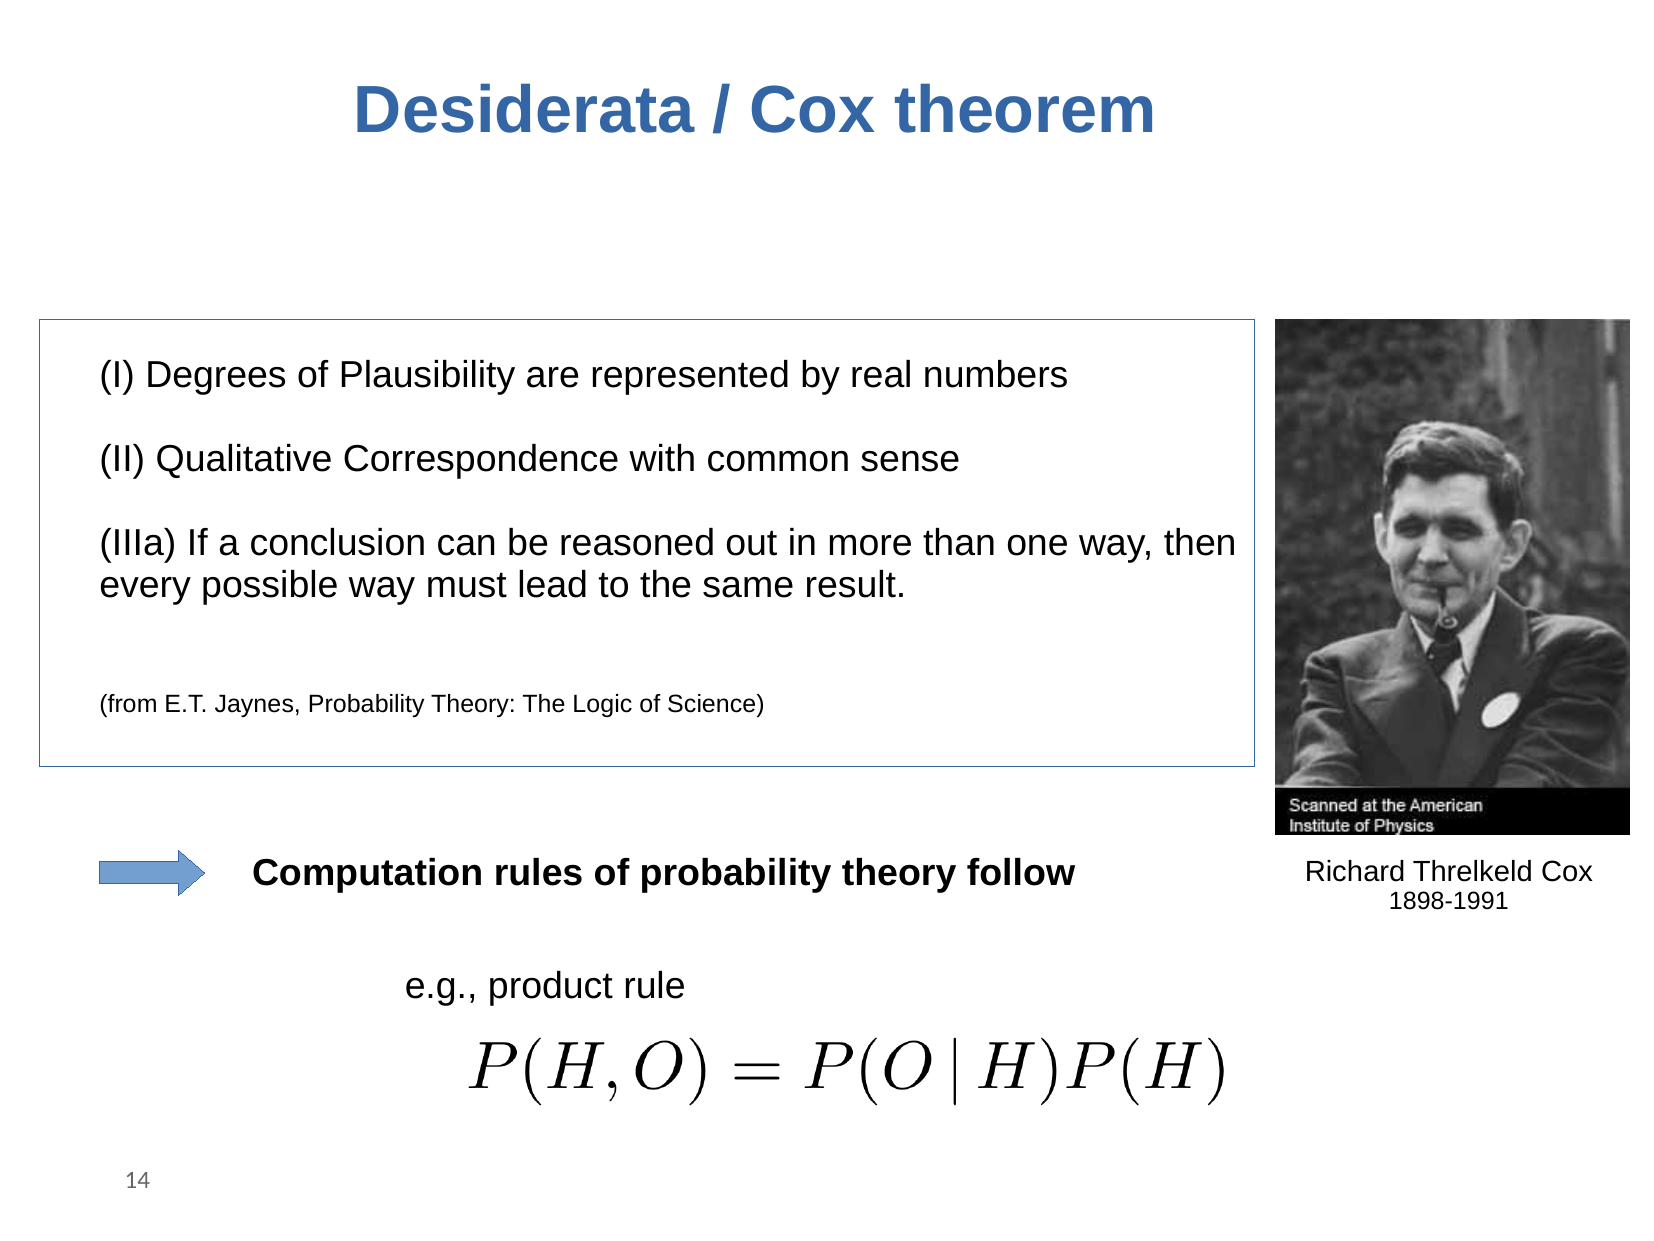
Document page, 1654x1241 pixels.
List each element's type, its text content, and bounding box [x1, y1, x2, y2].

text_box Computation rules of probability theory follow [237, 844, 1092, 902]
text_box (I) Degrees of Plausibility are represented by real numbers (II) Qualitative Correspondence with common sense (IIIa) If a conclusion can be reasoned out in more than one way, then every possible way must lead to the same result. (from E.T. Jaynes, Probability Theory: The Logic of Science) [84, 346, 1254, 766]
picture [1275, 319, 1630, 835]
picture [465, 1032, 1231, 1110]
text_box e.g., product rule [390, 957, 701, 1015]
text_box Richard Threlkeld Cox 1898-1991 [1290, 847, 1609, 923]
title Desiderata / Cox theorem [147, 5, 1365, 213]
text_box [99, 850, 205, 896]
